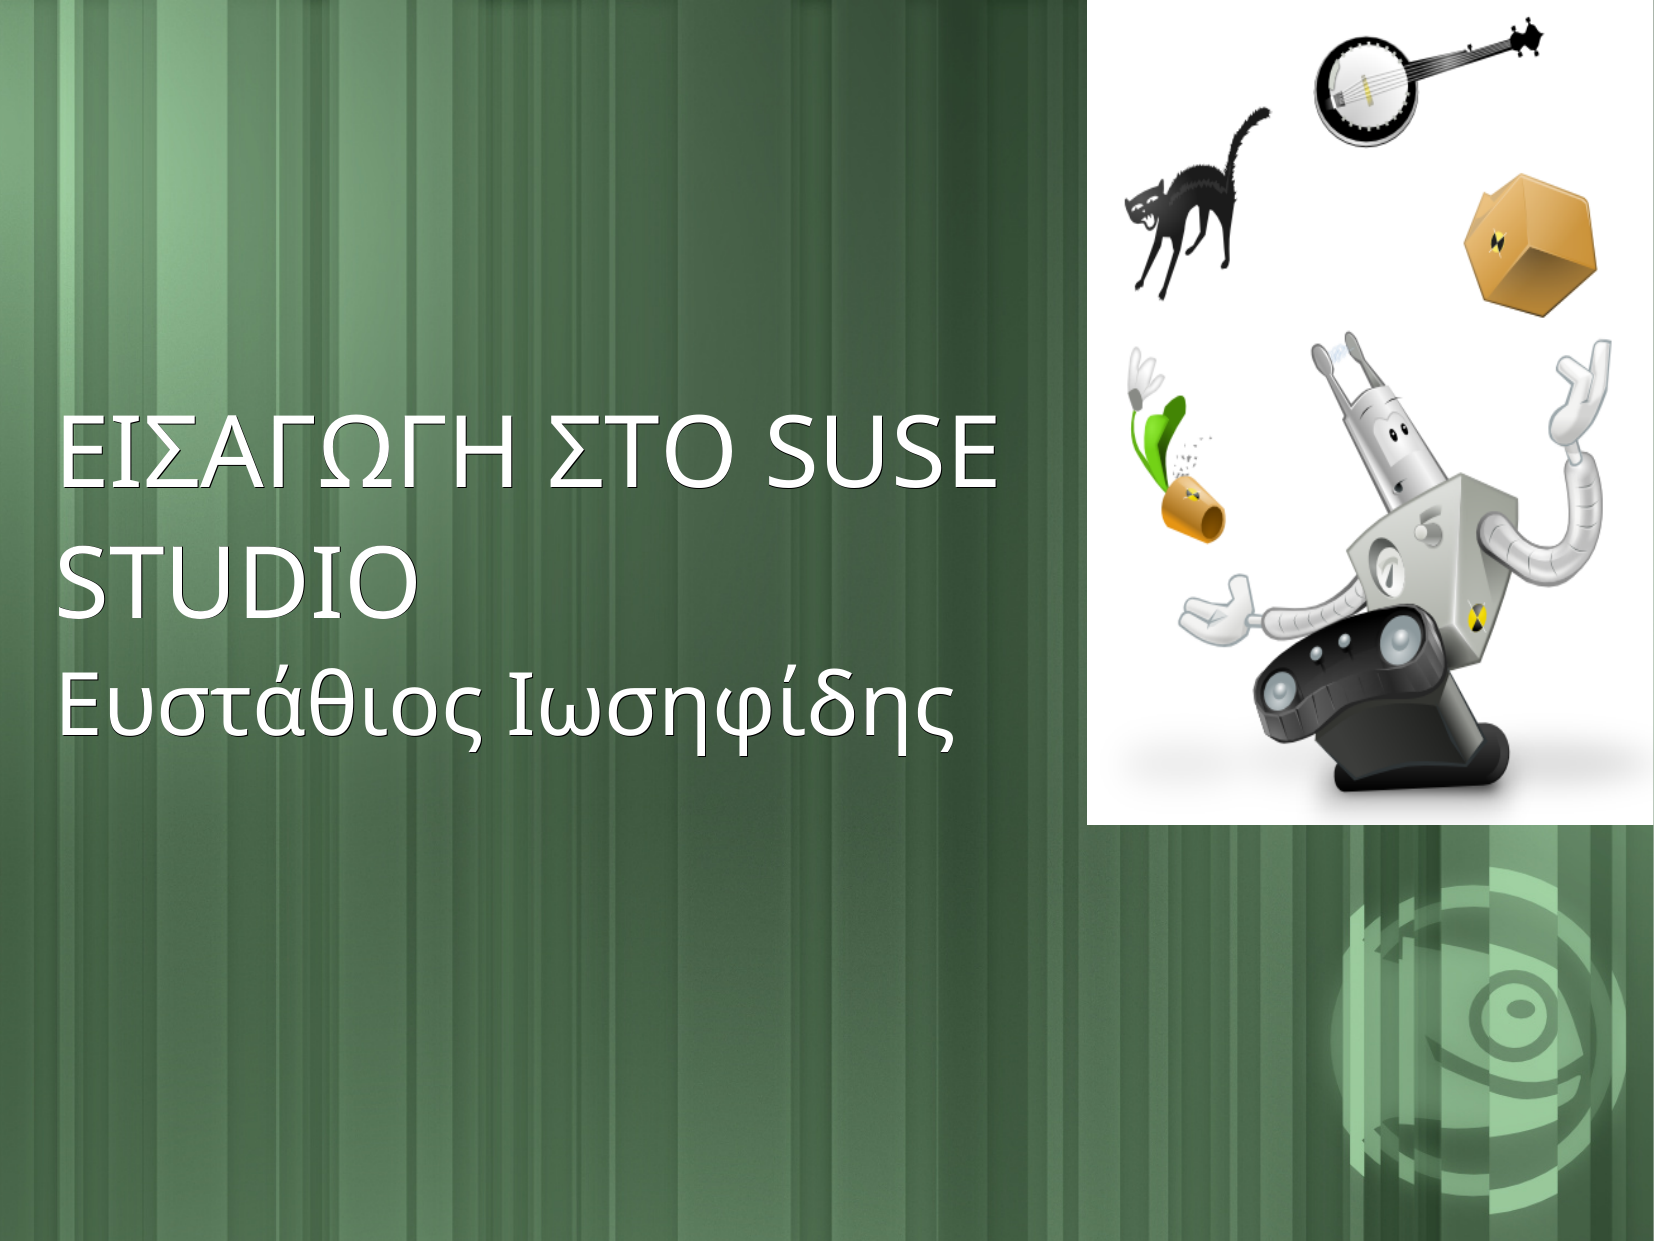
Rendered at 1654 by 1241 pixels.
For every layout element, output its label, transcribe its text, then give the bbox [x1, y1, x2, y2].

text_box ΕΙΣΑΓΩΓΗ ΣΤΟ SUSE STUDIO Ευστάθιος Ιωσηφίδης [54, 87, 1013, 1054]
picture [0, 0, 1654, 1241]
